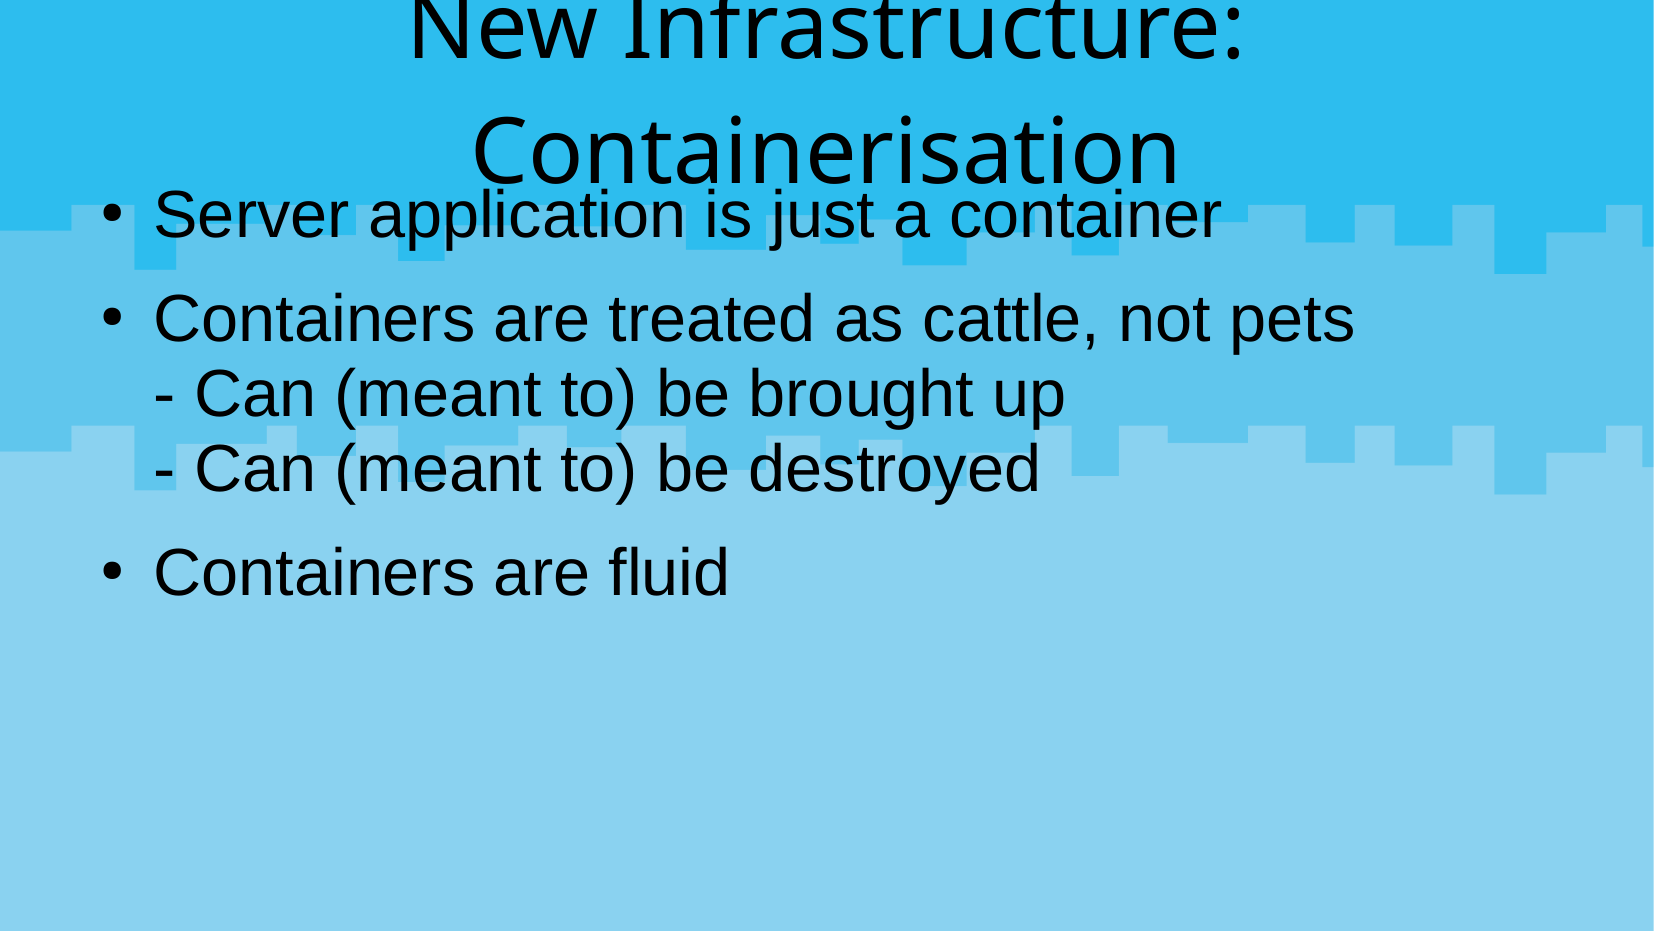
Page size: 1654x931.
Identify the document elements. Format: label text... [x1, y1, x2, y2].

picture [0, 0, 1654, 931]
title New Infrastructure: Containerisation [59, 0, 1595, 188]
list Server application is just a container Containers are treated as cattle, not pets - Can (meant to) be brought up - Can (meant to) be destroyed Containers are fluid [82, 177, 1571, 827]
